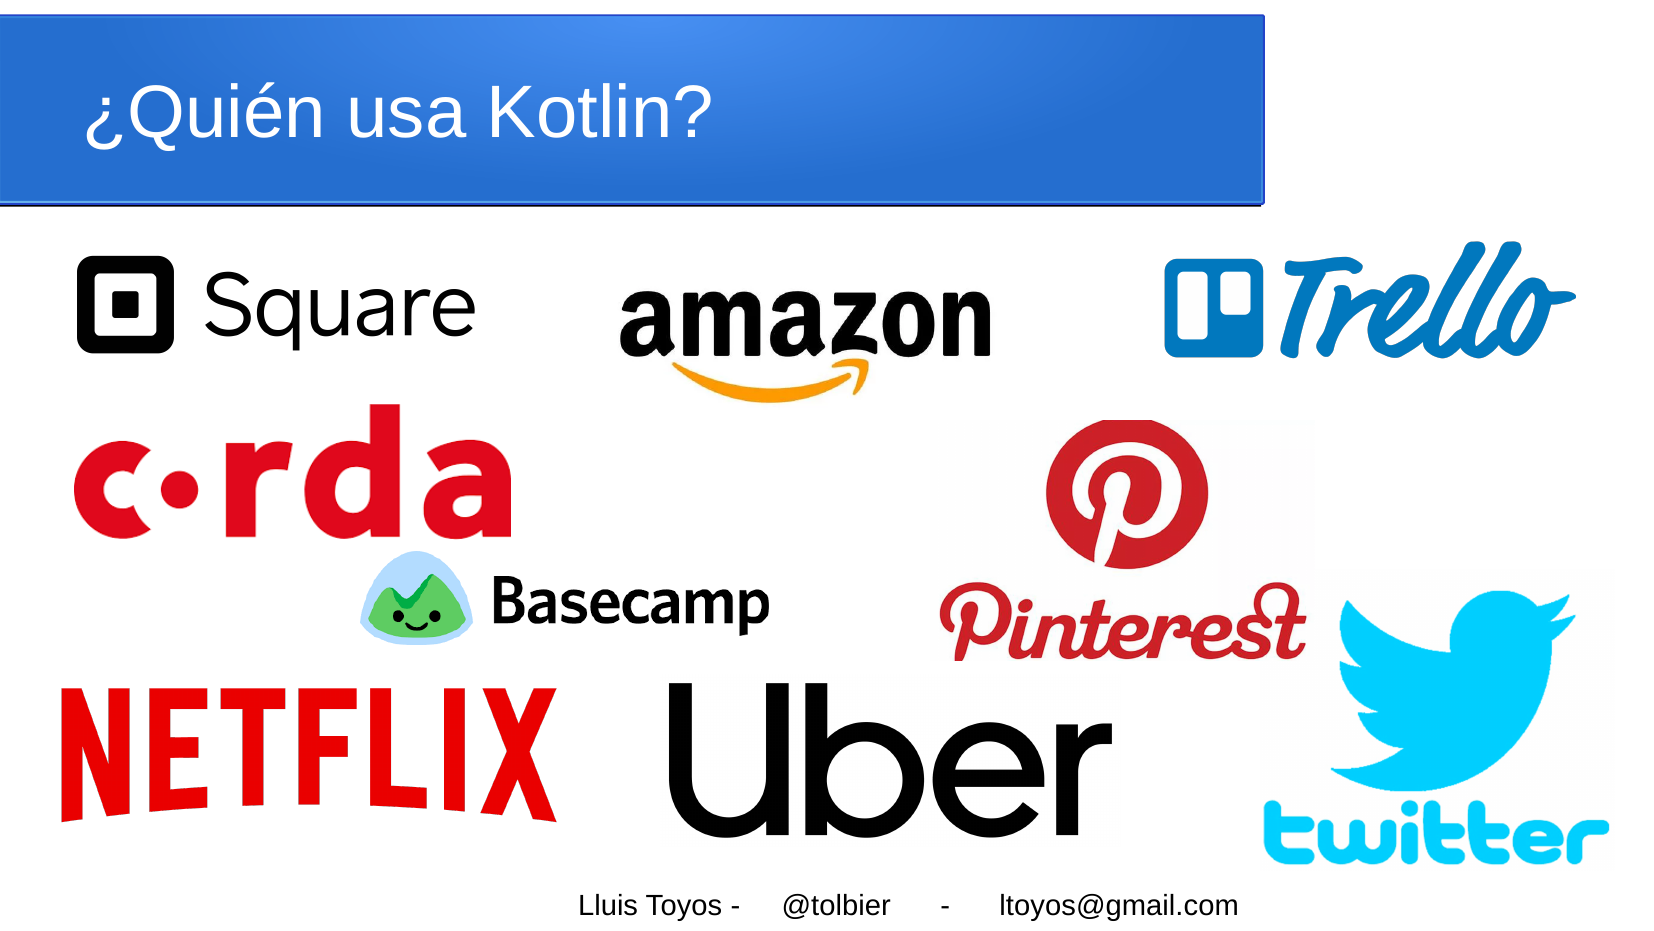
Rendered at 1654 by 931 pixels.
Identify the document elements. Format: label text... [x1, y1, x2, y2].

picture [1140, 241, 1576, 376]
picture [74, 404, 511, 541]
picture [360, 551, 769, 646]
picture [570, 211, 1615, 871]
title ¿Quién usa Kotlin? [82, 35, 1235, 189]
picture [660, 674, 1121, 847]
picture [75, 254, 476, 355]
picture [45, 674, 573, 836]
